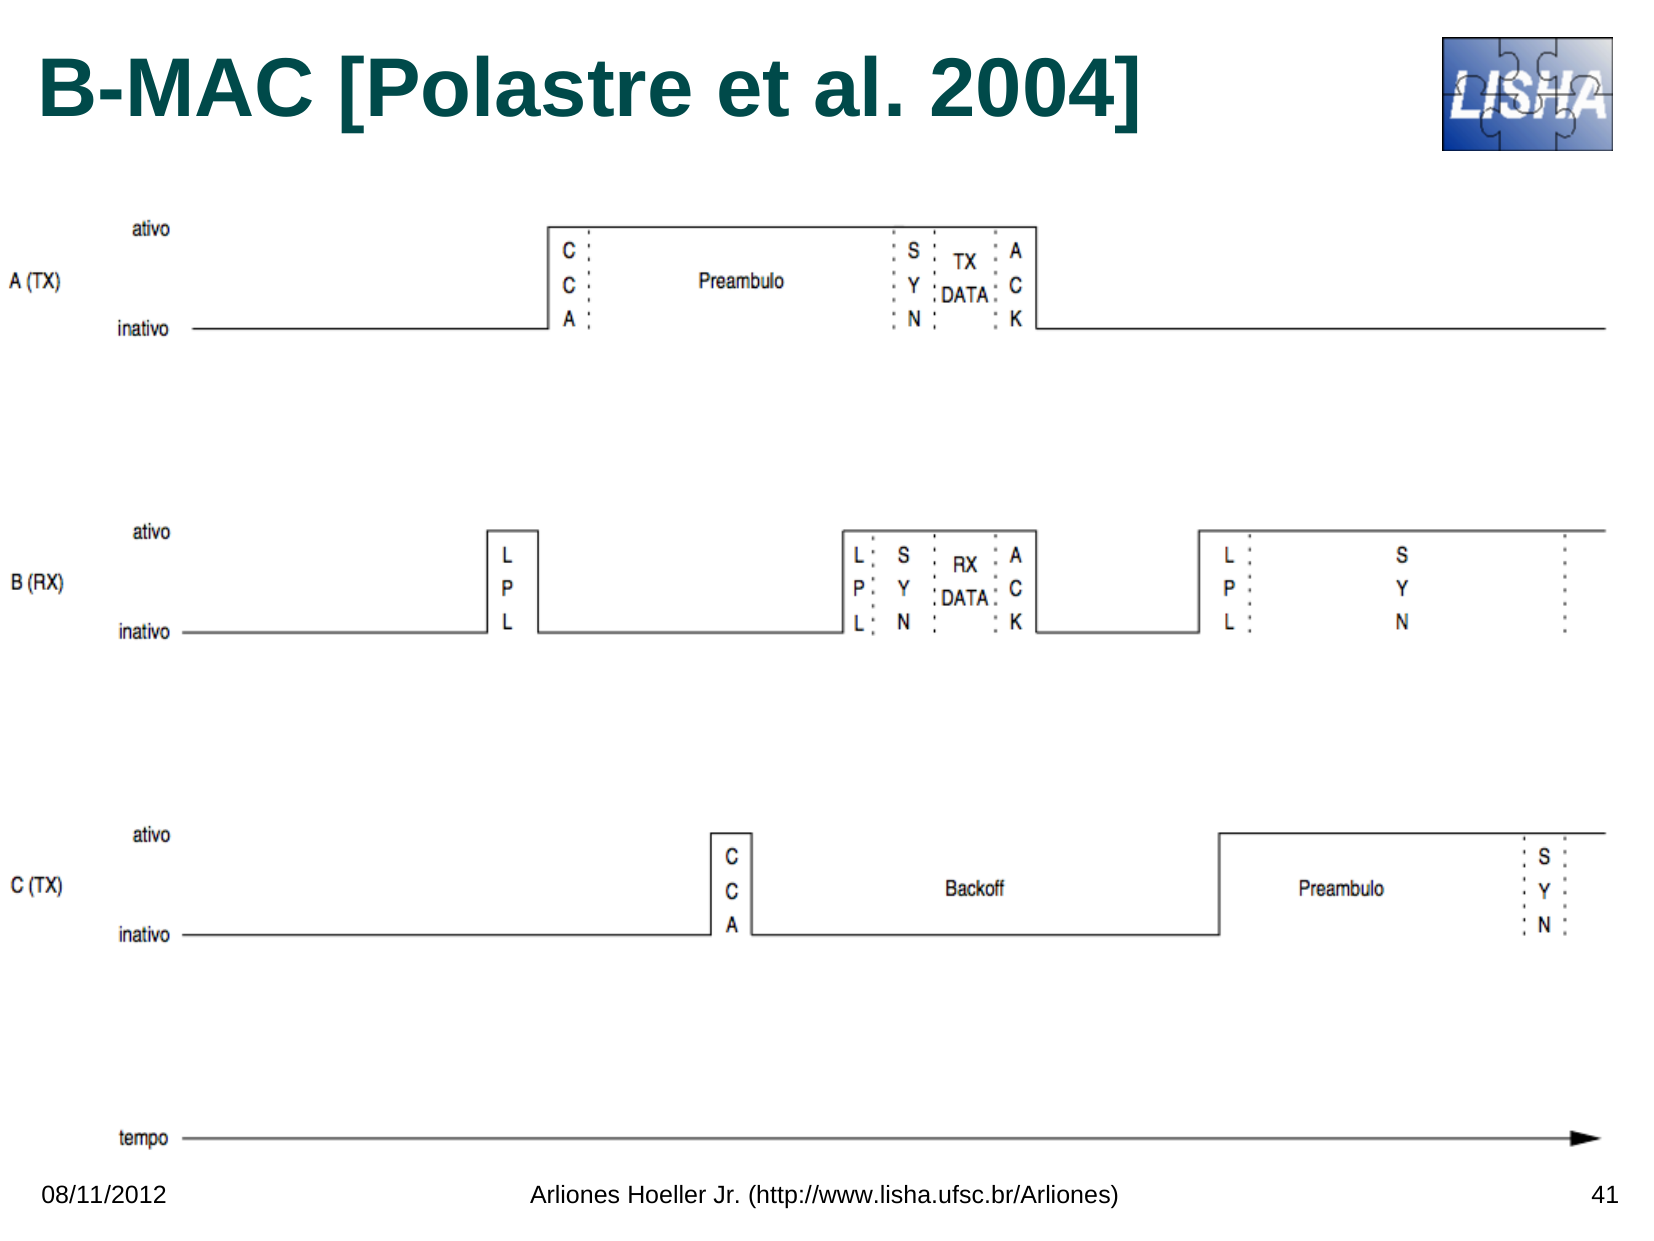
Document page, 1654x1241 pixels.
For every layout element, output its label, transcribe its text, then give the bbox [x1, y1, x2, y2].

picture [0, 187, 1654, 1177]
list CSMA Reconfiguração online CCA (Clear Channel Assessment) Reconhecimento de pacotes (ACK) Tamanho de preâmbulo Intervalo entre escutas Limitações Receptores têm que aguardar o final do preâmbulo Overhearing Resolvidos pelo X-MAC [Buettner et al. 2006] Estação escondida/exposta! [37, 1177, 1613, 1241]
picture [1442, 37, 1613, 151]
title B-MAC [Polastre et al. 2004] [37, 37, 1426, 151]
